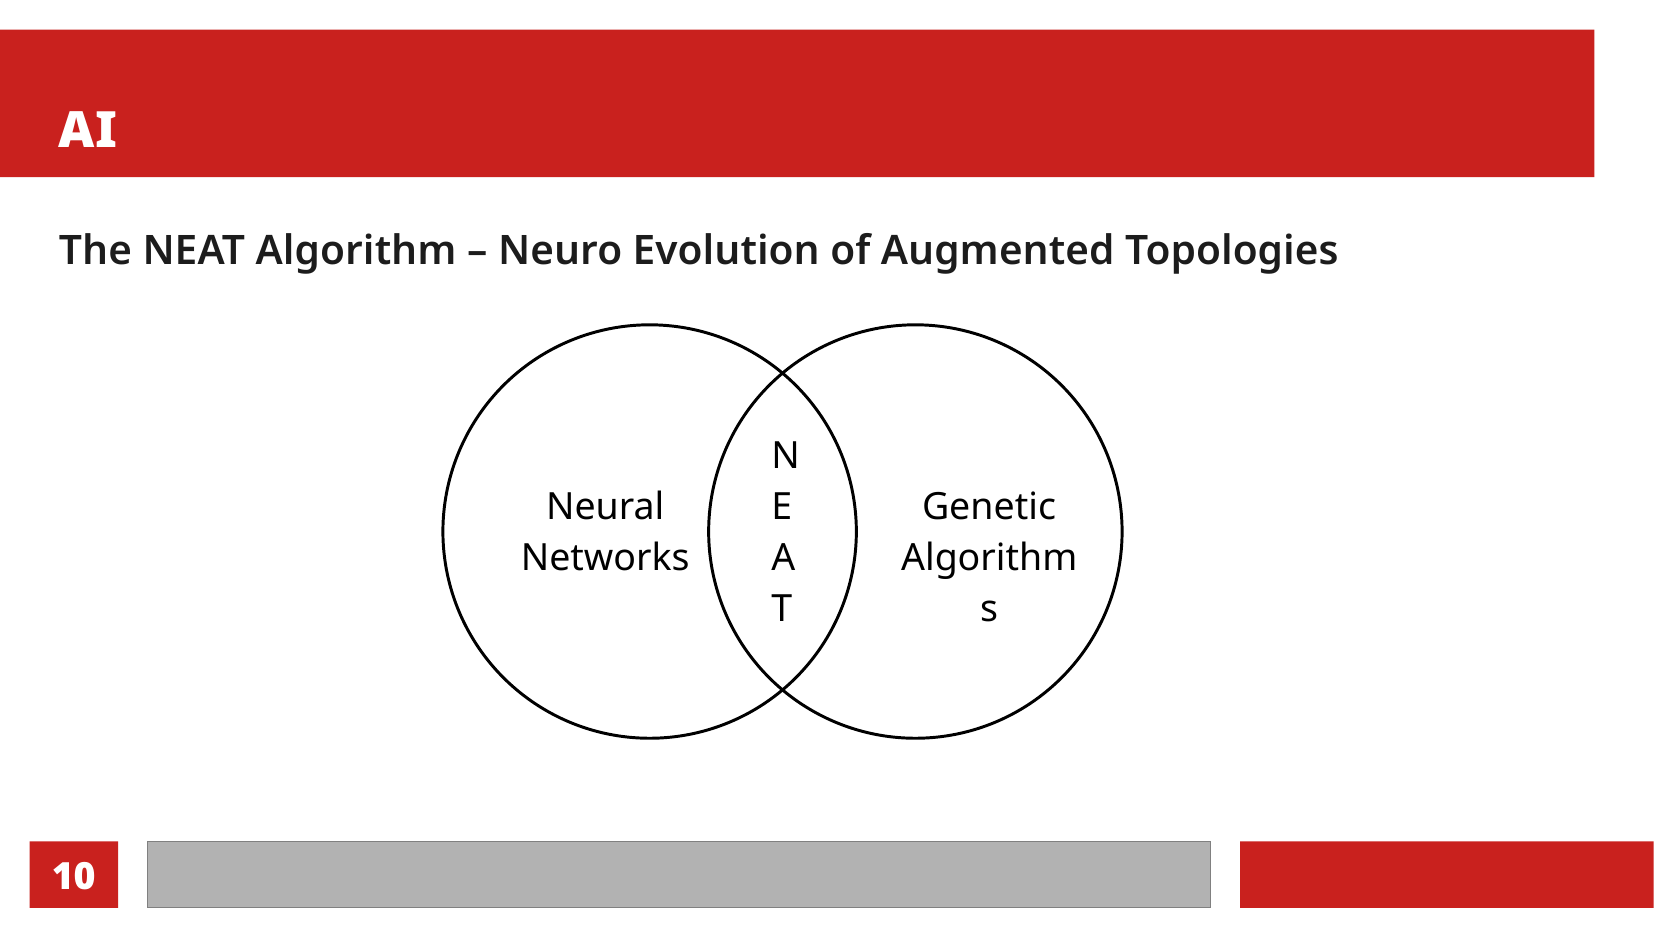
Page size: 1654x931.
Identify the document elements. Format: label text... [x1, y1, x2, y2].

list The NEAT Algorithm – Neuro Evolution of Augmented Topologies [59, 221, 1388, 296]
text_box Neural Networks [501, 472, 709, 582]
text_box [442, 324, 781, 739]
title AI [59, 44, 1595, 163]
text_box [711, 374, 857, 689]
text_box Genetic Algorithms [885, 472, 1093, 582]
text_box N E A T [756, 421, 811, 626]
